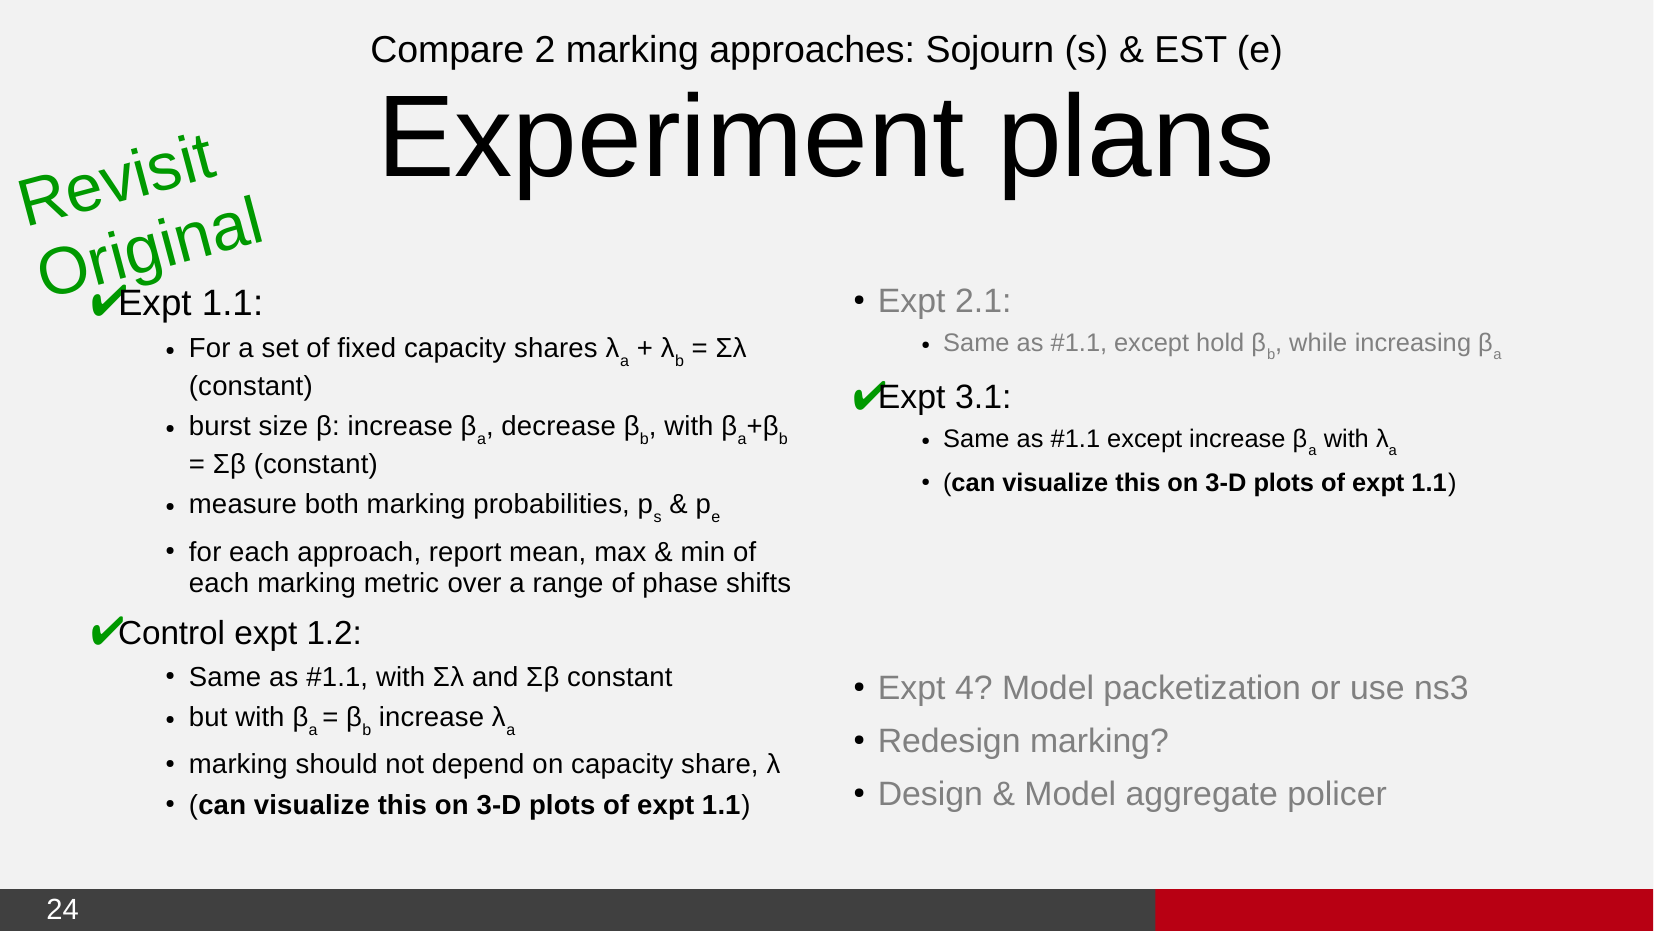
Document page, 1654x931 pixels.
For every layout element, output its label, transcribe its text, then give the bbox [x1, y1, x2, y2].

title Compare 2 marking approaches: Sojourn (s) & EST (e) Experiment plans [82, 28, 1571, 201]
text_box Revisit Original [0, 42, 477, 252]
list Expt 2.1: Same as #1.1, except hold βb, while increasing βa Expt 3.1: Same as #1.1 except increase βa with λa (can visualize this on 3-D plots of expt 1.1) Expt 4? Model packetization or use ns3 Redesign marking? Design & Model aggregate policer [845, 282, 1572, 830]
list Expt 1.1: For a set of fixed capacity shares λa + λb = Σλ (constant) burst size β: increase βa, decrease βb, with βa+βb = Σβ (constant) measure both marking probabilities, ps & pe for each approach, report mean, max & min of each marking metric over a range of phase shifts Control expt 1.2: Same as #1.1, with Σλ and Σβ constant but with βa = βb increase λa marking should not depend on capacity share, λ (can visualize this on 3-D plots of expt 1.1) [82, 282, 809, 830]
